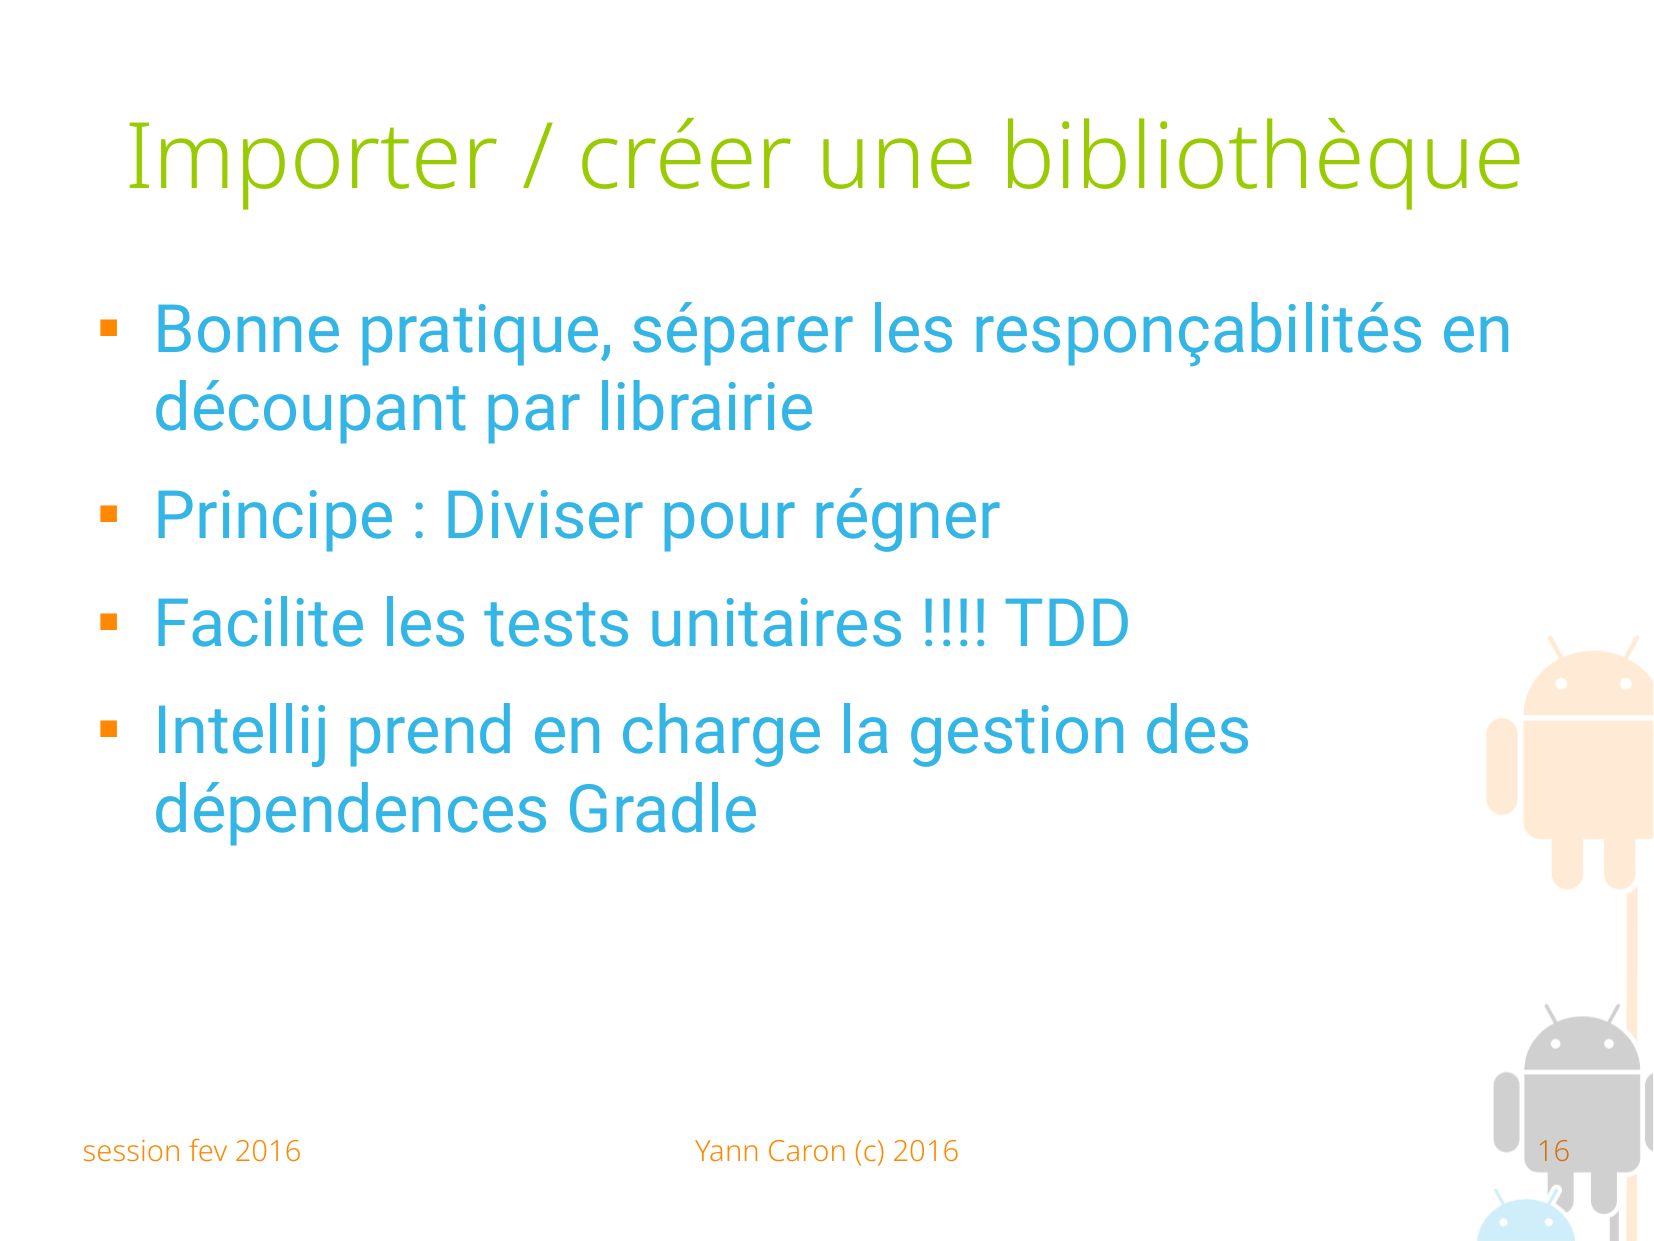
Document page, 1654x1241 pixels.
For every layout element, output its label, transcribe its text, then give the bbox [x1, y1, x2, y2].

list Bonne pratique, séparer les responçabilités en découpant par librairie Principe : Diviser pour régner Facilite les tests unitaires !!!! TDD Intellij prend en charge la gestion des dépendences Gradle [82, 290, 1546, 1010]
title Importer / créer une bibliothèque [82, 49, 1571, 257]
picture [240, 423, 1654, 1241]
